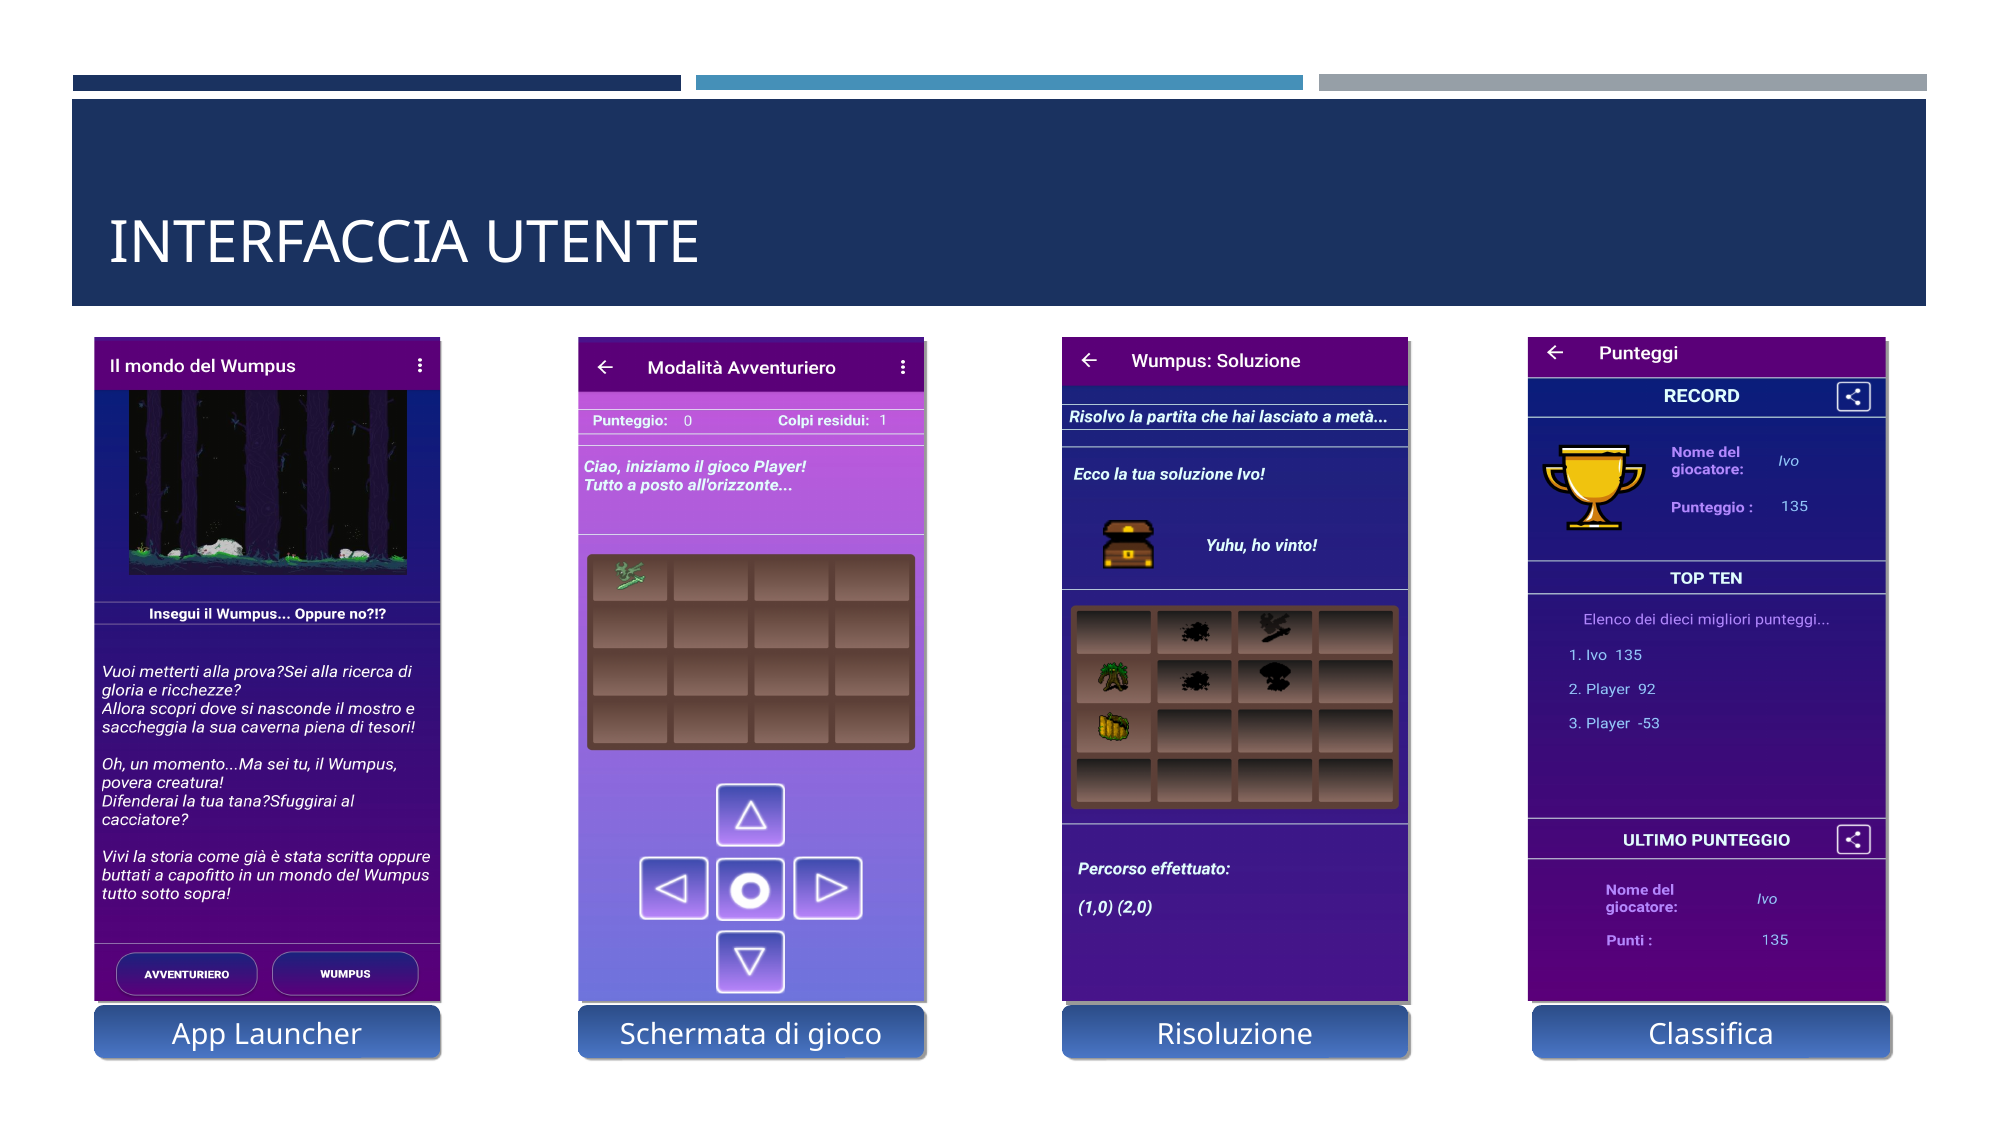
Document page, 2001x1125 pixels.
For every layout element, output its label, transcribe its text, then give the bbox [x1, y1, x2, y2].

title Interfaccia utente [94, 119, 1904, 282]
text_box Classifica [1532, 1005, 1891, 1058]
picture [1062, 337, 1408, 1001]
text_box Schermata di gioco [578, 1005, 924, 1058]
text_box App Launcher [94, 1005, 441, 1058]
picture [1527, 337, 1886, 1001]
picture [578, 337, 924, 1001]
picture [94, 337, 441, 1001]
text_box Risoluzione [1062, 1005, 1408, 1058]
